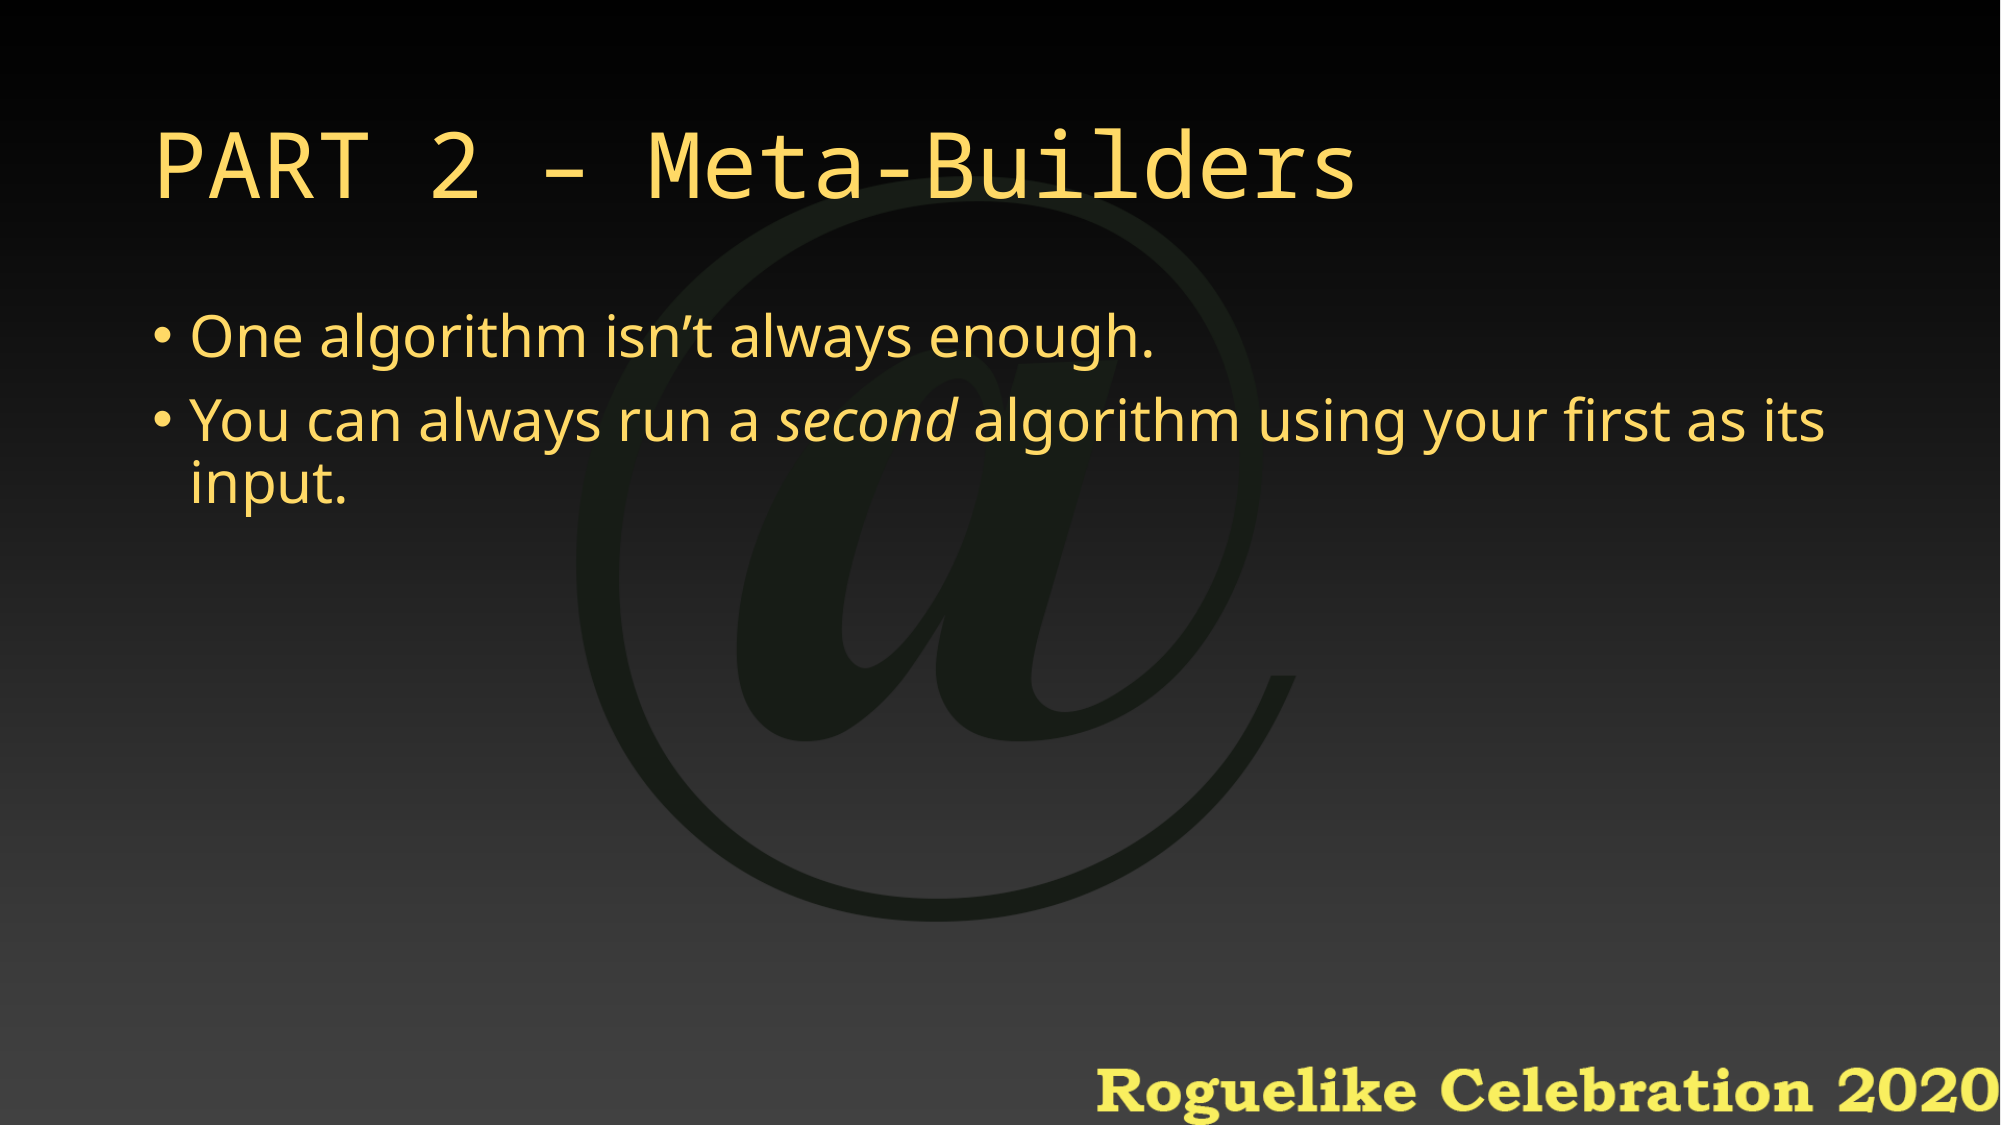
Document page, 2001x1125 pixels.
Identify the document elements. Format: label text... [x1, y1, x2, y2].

list One algorithm isn’t always enough. You can always run a second algorithm using your first as its input. [137, 299, 1863, 1014]
picture [0, 0, 2001, 1125]
title PART 2 – Meta-Builders [137, 59, 1863, 278]
